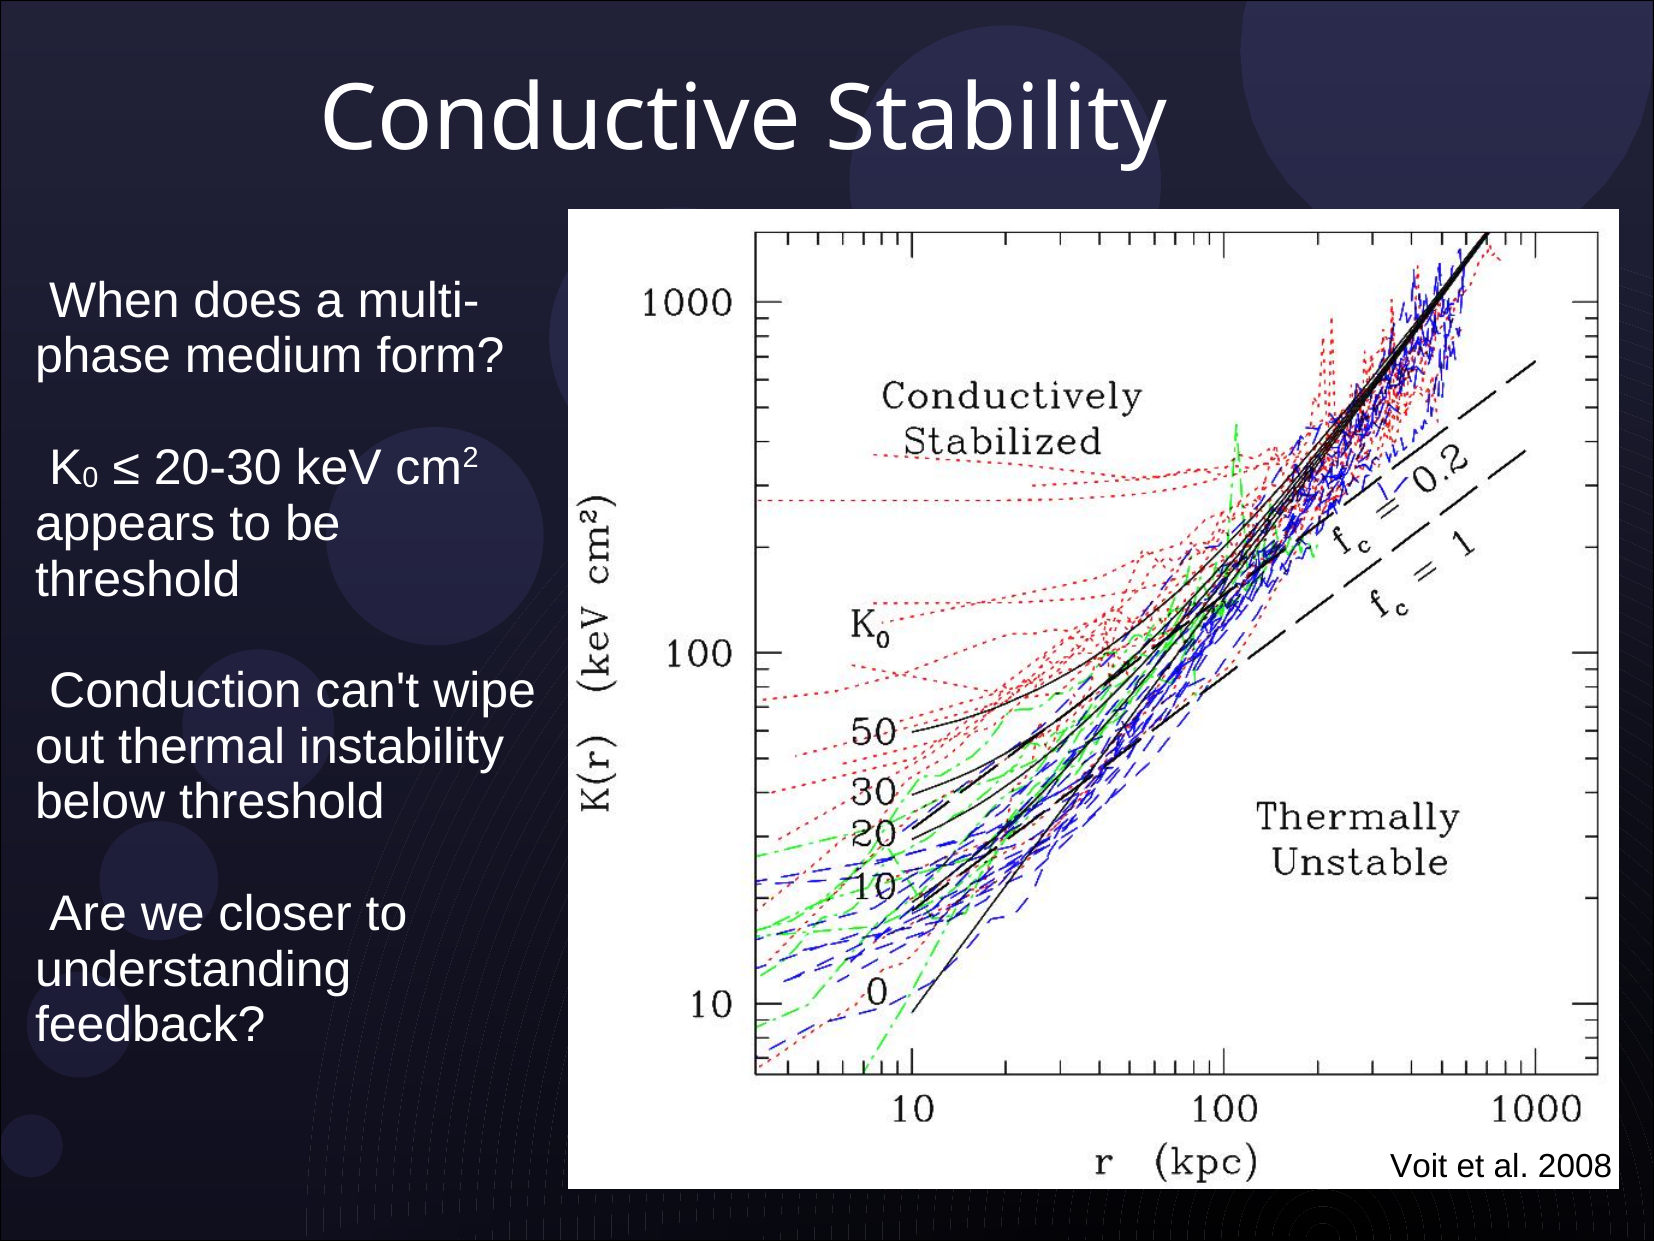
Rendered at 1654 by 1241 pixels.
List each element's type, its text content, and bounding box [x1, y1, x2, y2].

text_box Conductive Stability [319, 51, 1334, 181]
text_box When does a multi-phase medium form? K0 ≤ 20-30 keV cm2 appears to be threshold Conduction can't wipe out thermal instability below threshold Are we closer to understanding feedback? [35, 272, 551, 1084]
text_box Voit et al. 2008 [1390, 1147, 1613, 1185]
picture [568, 209, 1619, 1189]
